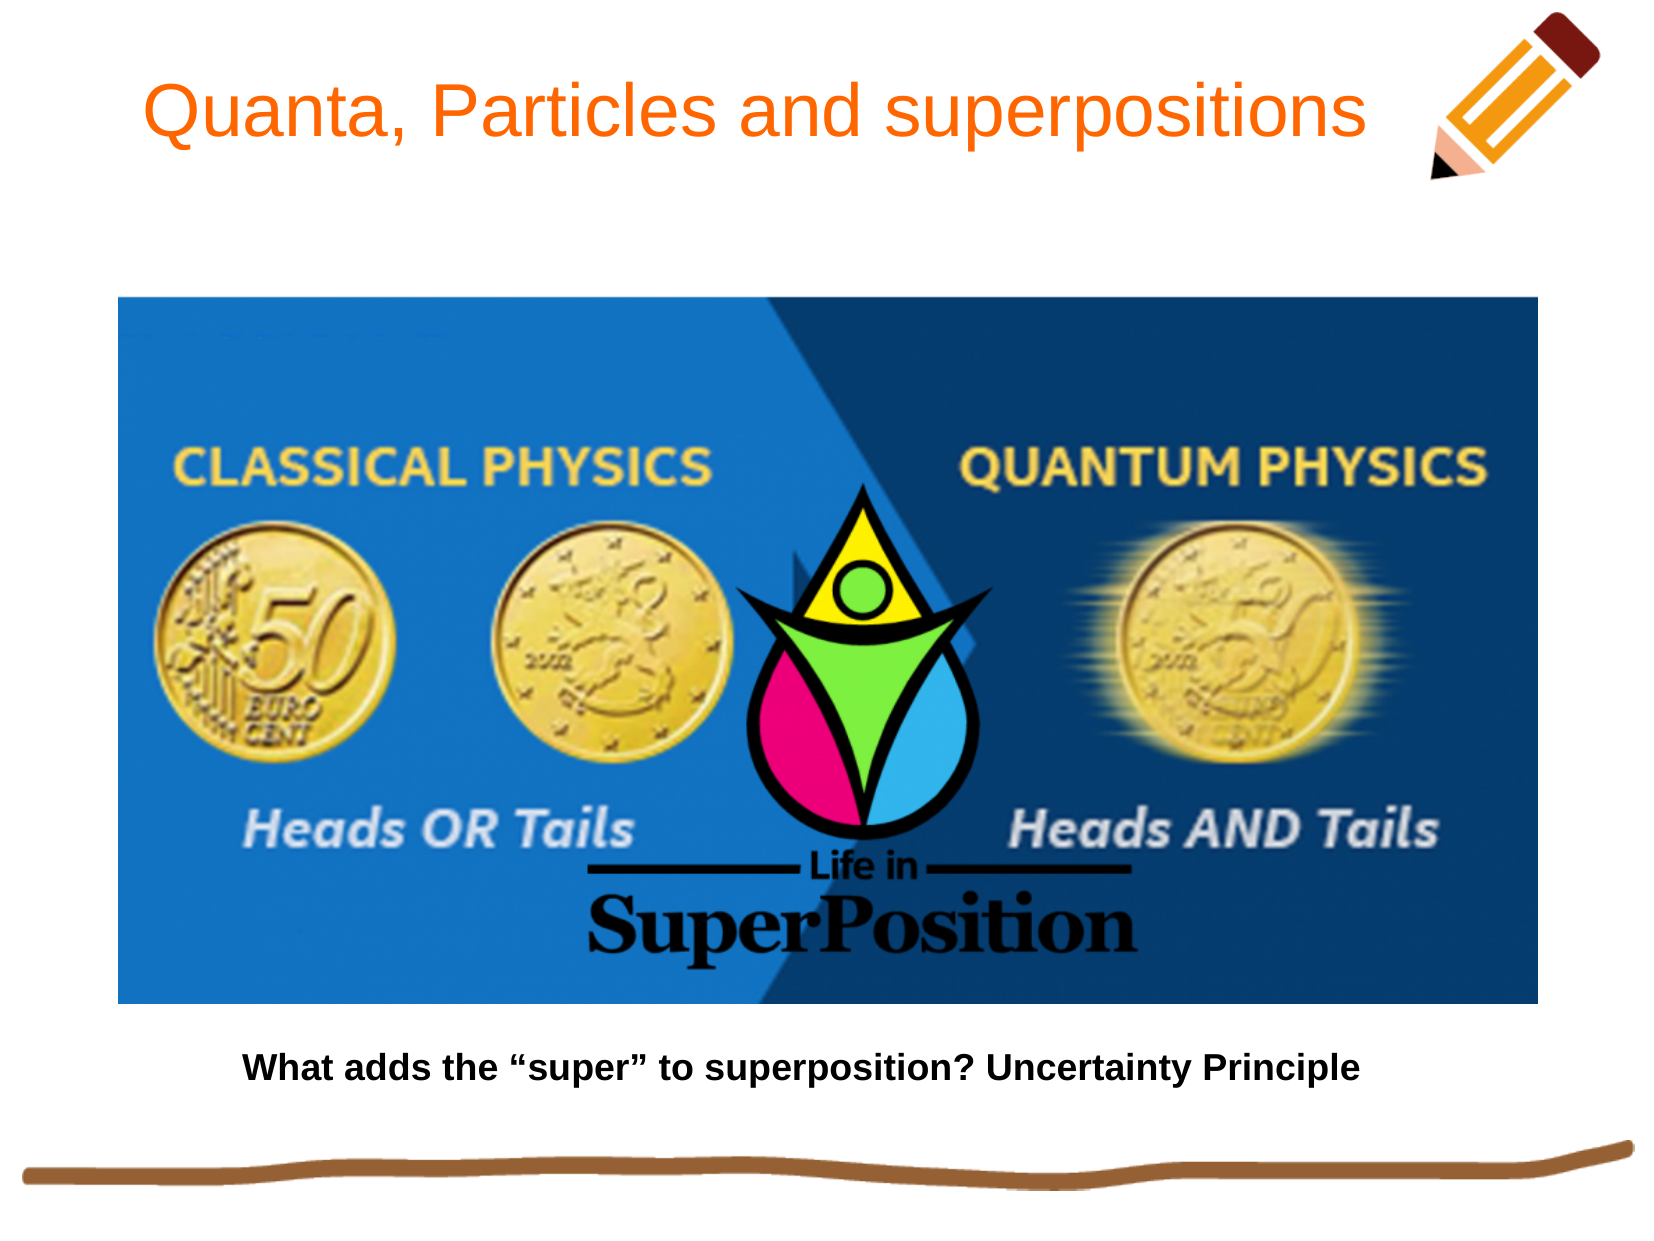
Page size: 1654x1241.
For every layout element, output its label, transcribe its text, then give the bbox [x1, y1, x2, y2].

picture [1430, 12, 1601, 181]
title Quanta, Particles and superpositions [82, 49, 1430, 172]
text_box What adds the “super” to superposition? Uncertainty Principle [153, 1039, 1512, 1097]
picture [22, 1140, 1635, 1191]
picture [118, 295, 1538, 1039]
